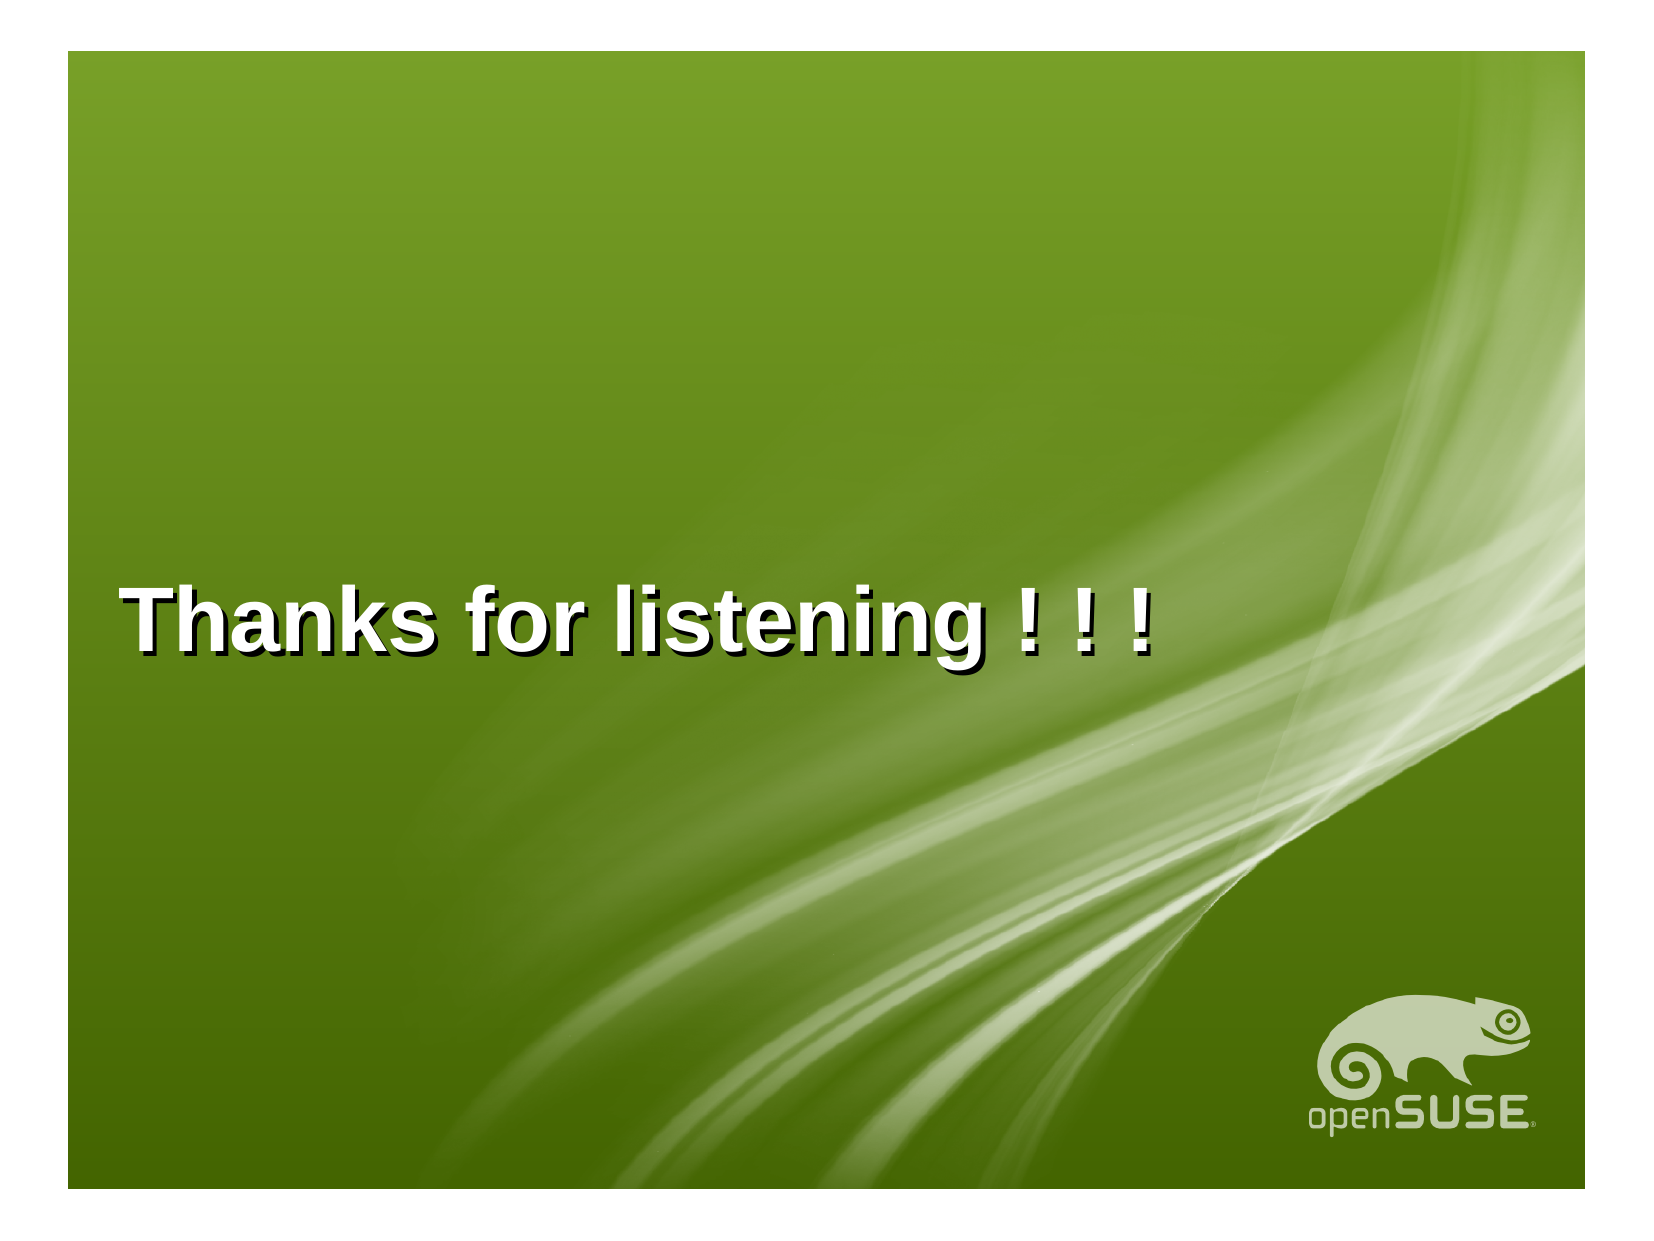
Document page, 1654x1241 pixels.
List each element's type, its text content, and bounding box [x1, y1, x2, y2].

title Thanks for listening ! ! ! [118, 457, 1607, 783]
picture [68, 51, 1585, 1189]
